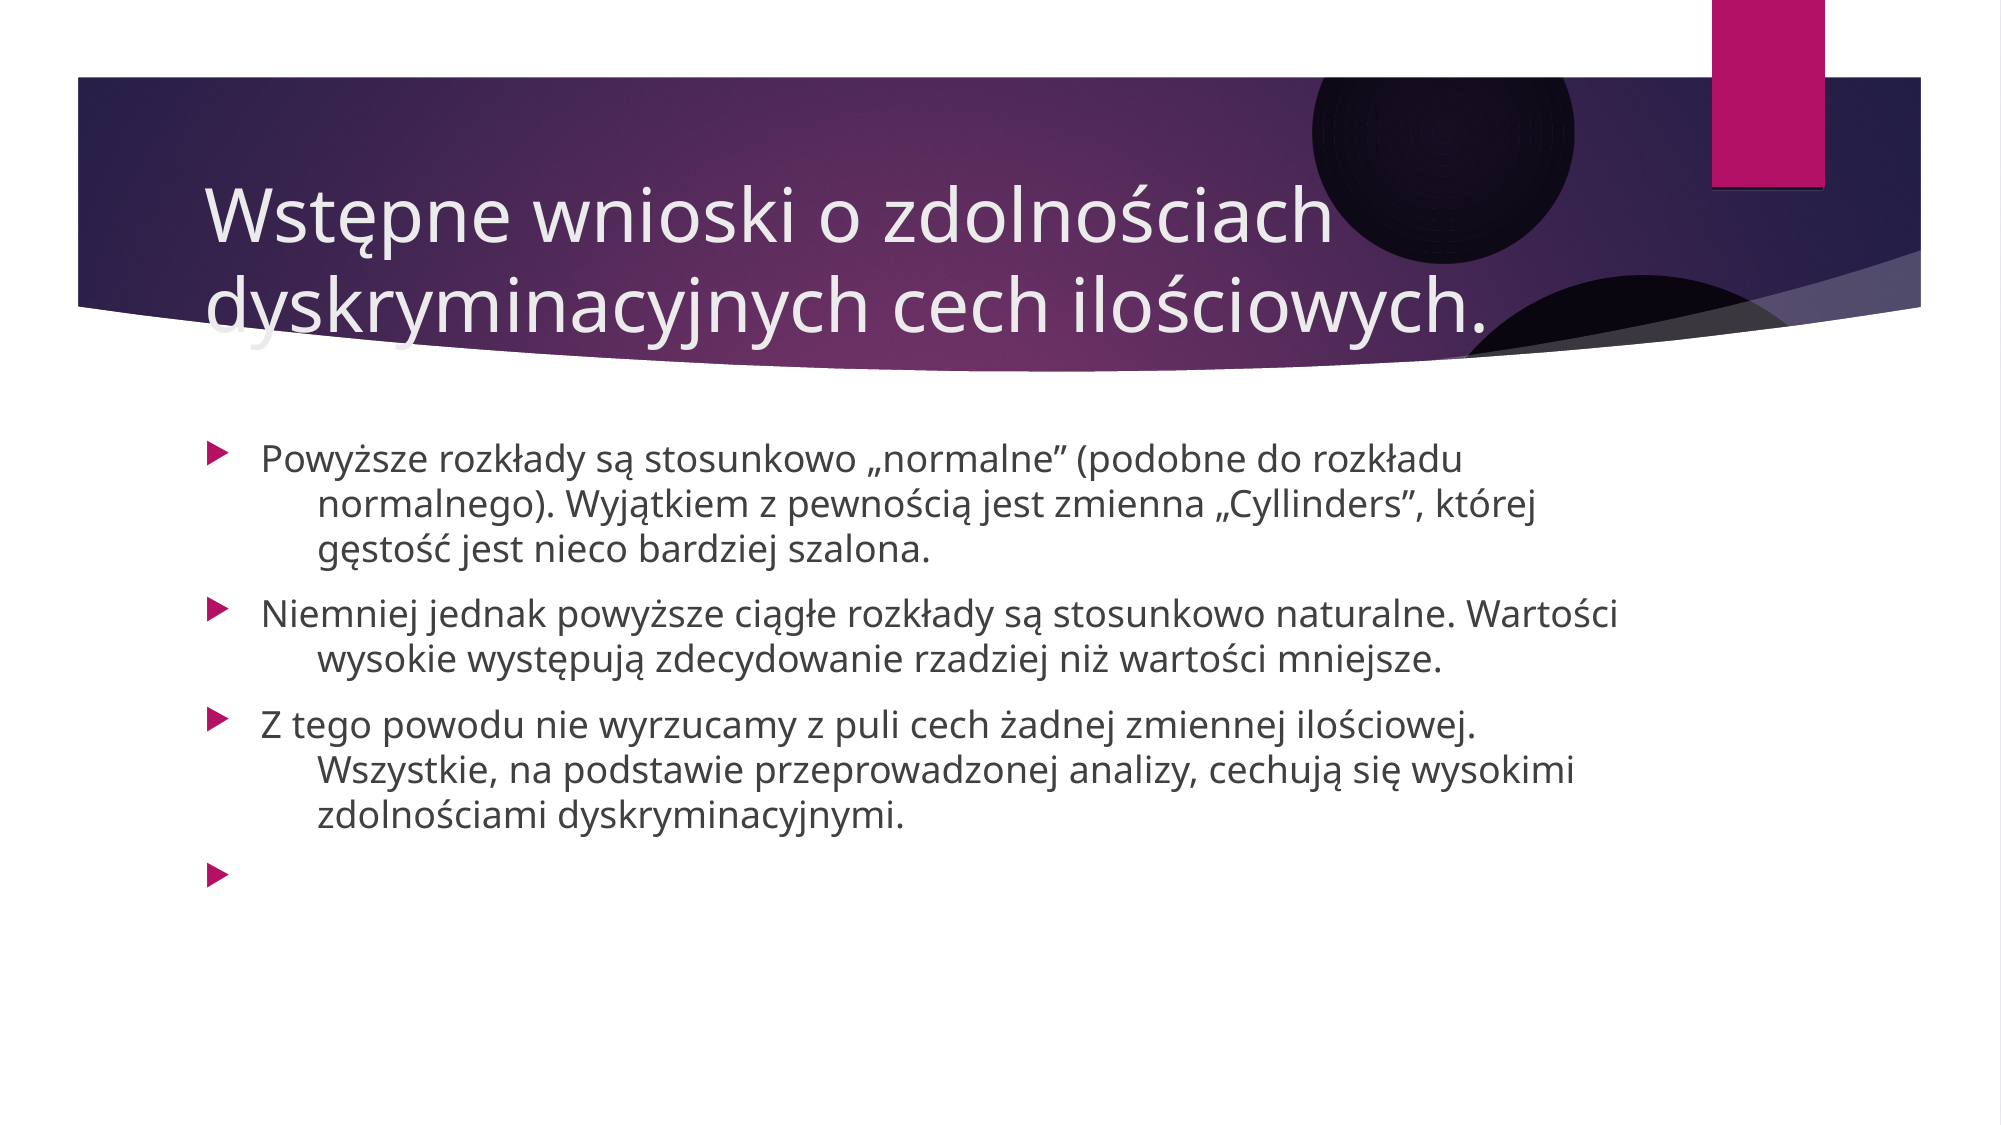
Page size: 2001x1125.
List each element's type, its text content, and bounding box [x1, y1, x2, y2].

list Powyższe rozkłady są stosunkowo „normalne” (podobne do rozkładu normalnego). Wyjątkiem z pewnością jest zmienna „Cyllinders”, której gęstość jest nieco bardziej szalona. Niemniej jednak powyższe ciągłe rozkłady są stosunkowo naturalne. Wartości wysokie występują zdecydowanie rzadziej niż wartości mniejsze. Z tego powodu nie wyrzucamy z puli cech żadnej zmiennej ilościowej. Wszystkie, na podstawie przeprowadzonej analizy, cechują się wysokimi zdolnościami dyskryminacyjnymi. [189, 427, 1638, 988]
title Wstępne wnioski o zdolnościach dyskryminacyjnych cech ilościowych. [189, 159, 1627, 276]
